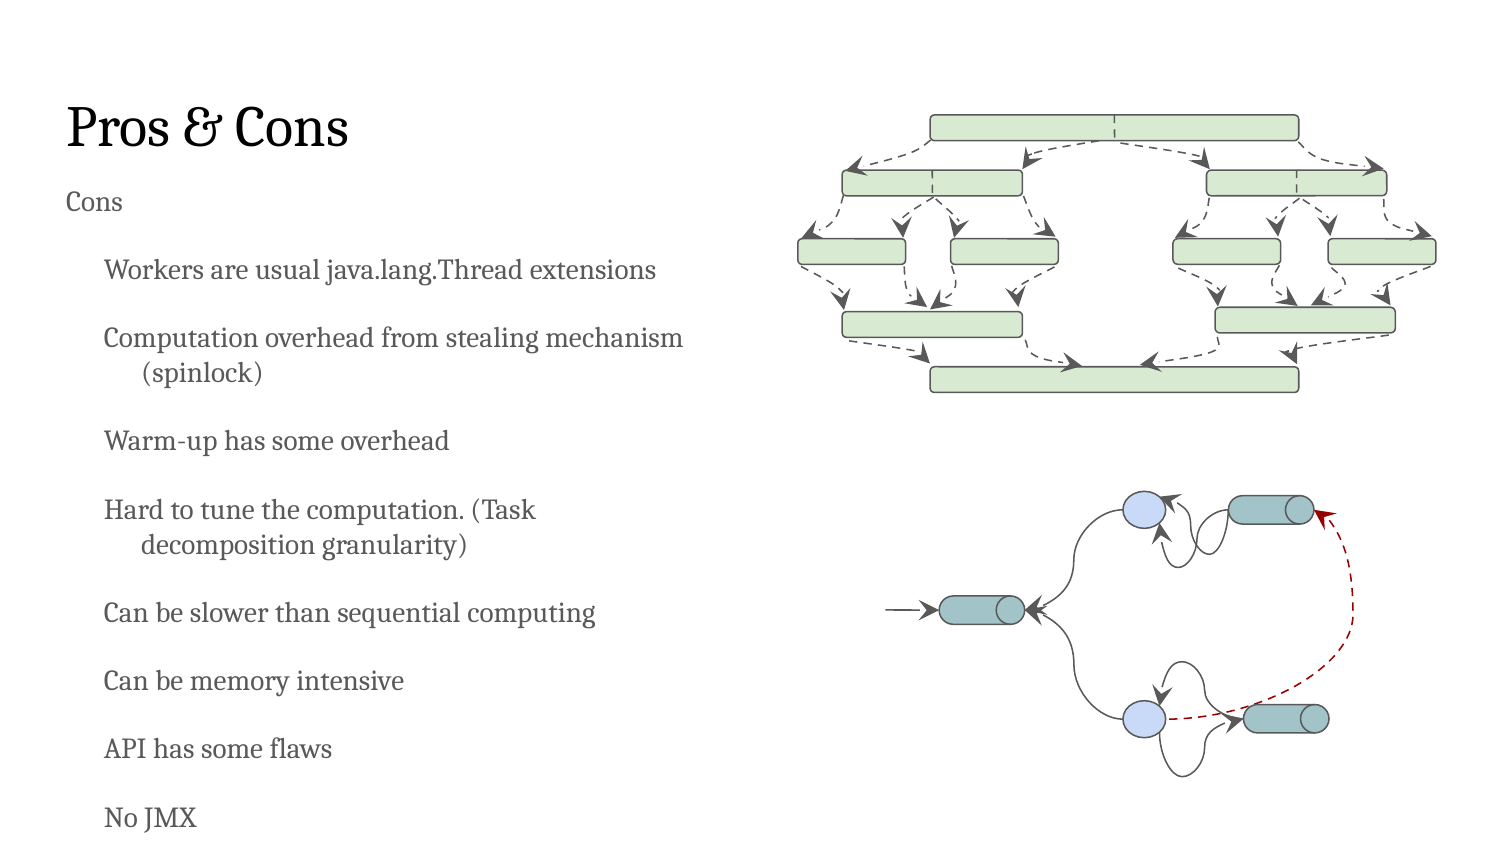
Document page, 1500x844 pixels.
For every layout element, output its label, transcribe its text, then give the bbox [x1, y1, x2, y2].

text_box [1243, 704, 1330, 733]
text_box [1215, 307, 1396, 333]
text_box [930, 366, 1299, 393]
text_box [1328, 238, 1436, 265]
text_box [842, 311, 1023, 338]
title Pros & Cons [51, 72, 1449, 167]
text_box [797, 238, 906, 265]
text_box [1122, 491, 1166, 529]
text_box [1228, 495, 1314, 525]
text_box [1123, 700, 1166, 738]
list Cons Workers are usual java.lang.Thread extensions Computation overhead from stealing mechanism (spinlock) Warm-up has some overhead Hard to tune the computation. (Task decomposition granularity) Can be slower than sequential computing Can be memory intensive API has some flaws No JMX Cryptic source code [51, 166, 708, 728]
text_box [842, 170, 1023, 196]
text_box [1172, 238, 1281, 265]
text_box [930, 114, 1299, 141]
text_box [950, 238, 1059, 265]
text_box [1206, 170, 1387, 196]
text_box [939, 595, 1025, 625]
